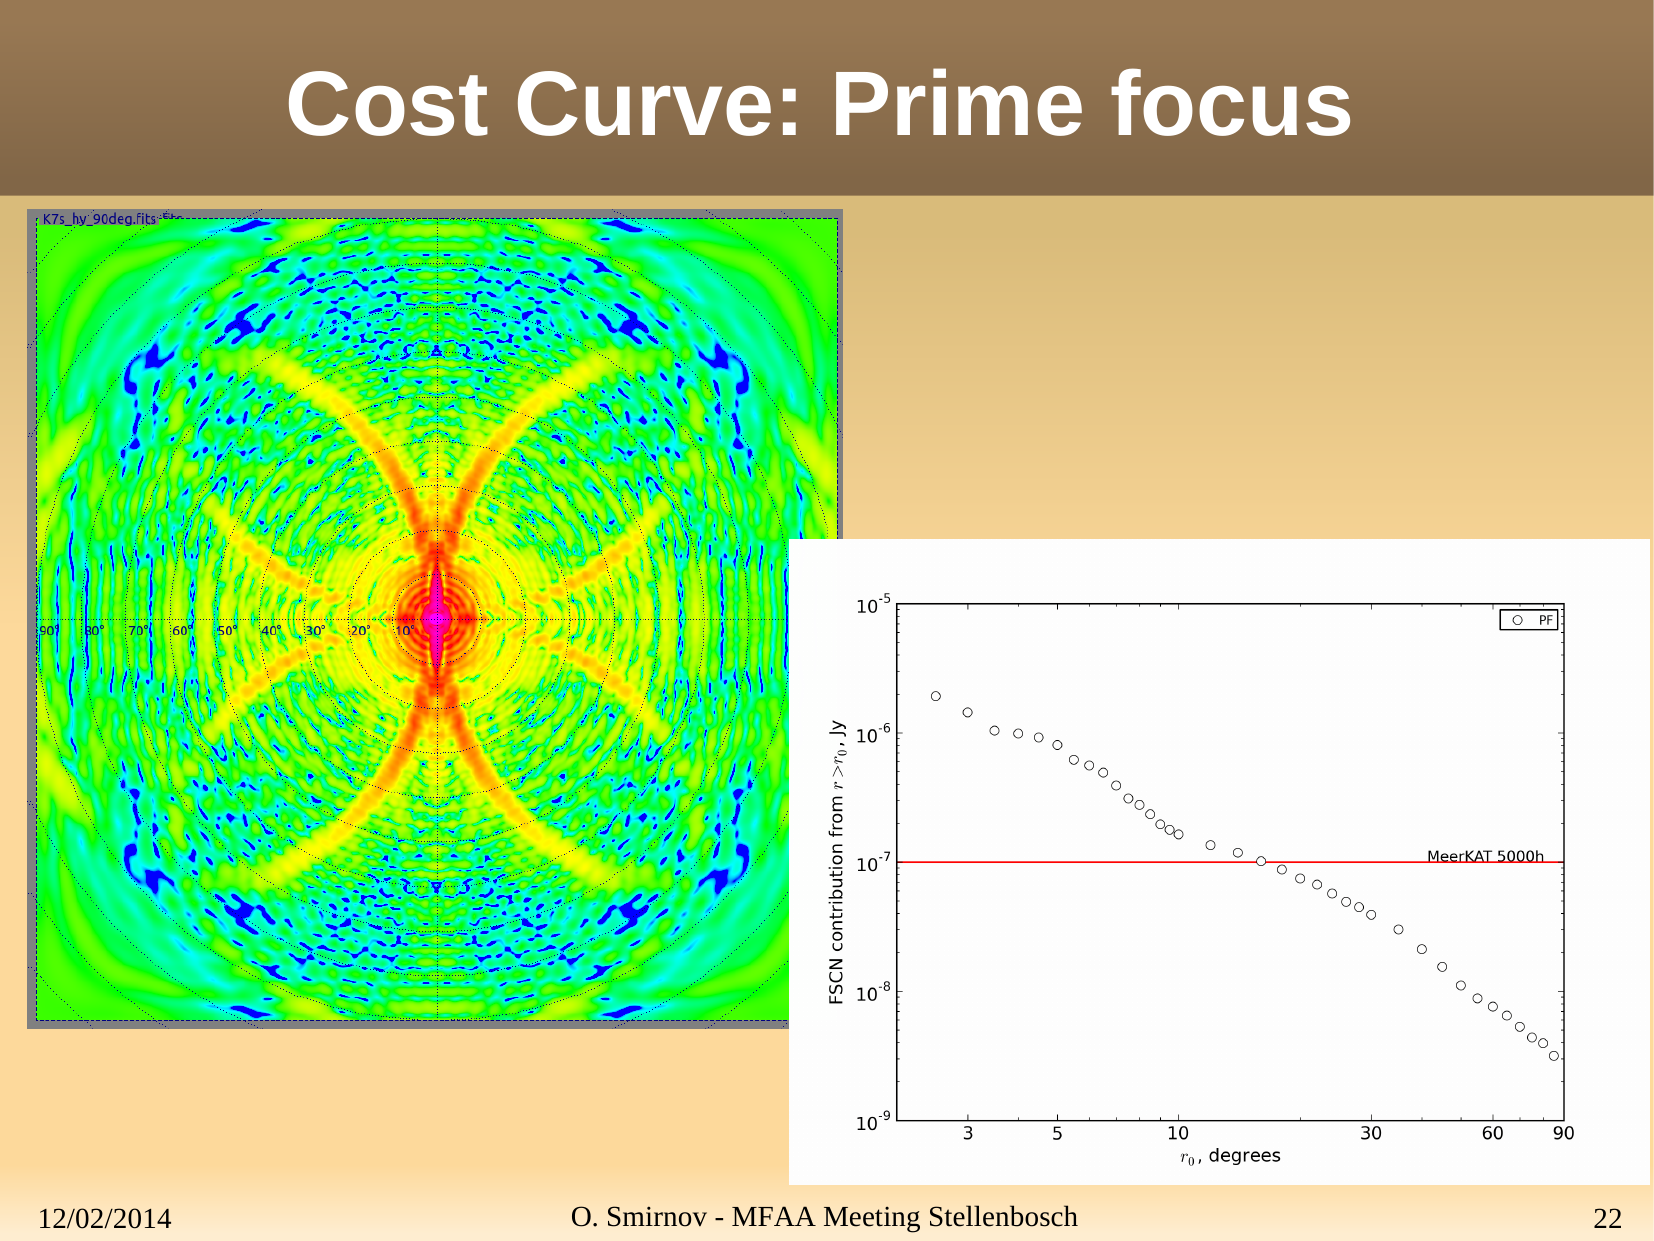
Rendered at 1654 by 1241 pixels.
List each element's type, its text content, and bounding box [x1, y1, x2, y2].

title Cost Curve: Prime focus [76, 0, 1565, 208]
picture [0, 0, 1654, 1241]
